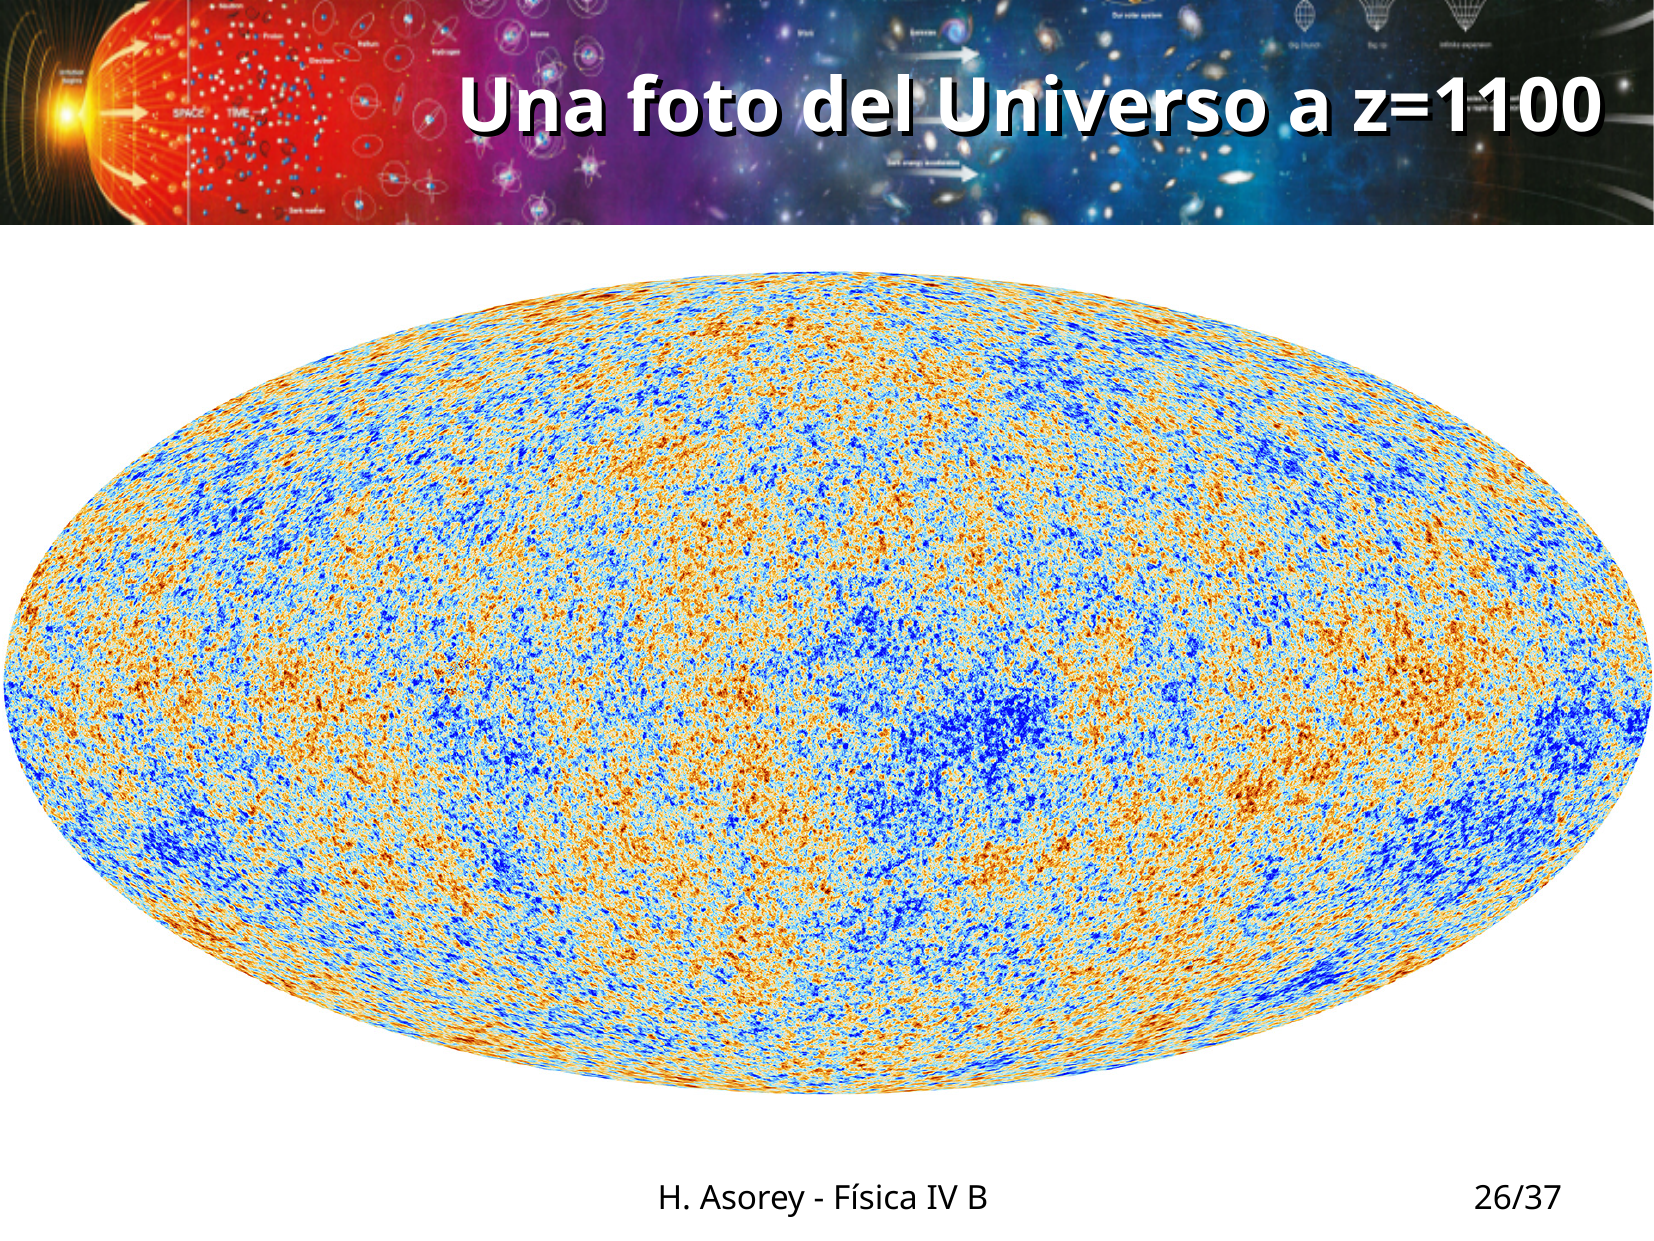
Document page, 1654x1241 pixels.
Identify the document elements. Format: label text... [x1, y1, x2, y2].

picture [0, 0, 1654, 225]
title Una foto del Universo a z=1100 [45, 15, 1606, 191]
picture [2, 269, 1653, 1095]
